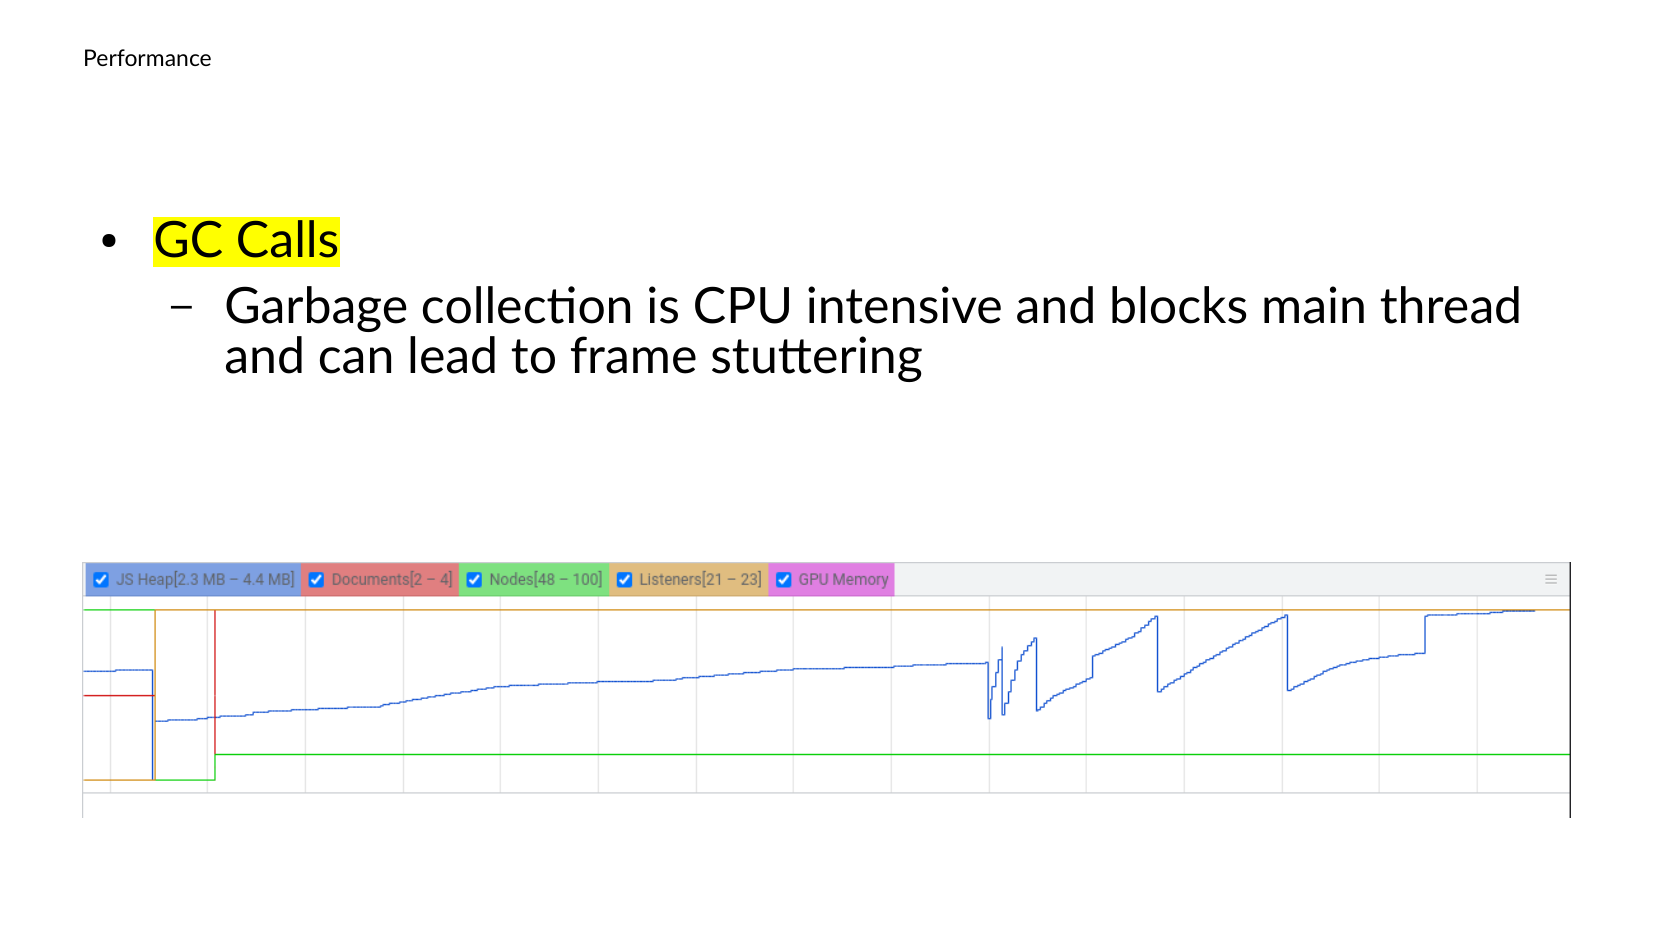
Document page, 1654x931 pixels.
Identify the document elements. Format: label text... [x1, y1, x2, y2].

list GC Calls Garbage collection is CPU intensive and blocks main thread and can lead to frame stuttering [82, 217, 1571, 514]
title Performance [83, 0, 1571, 119]
picture [82, 541, 1571, 839]
